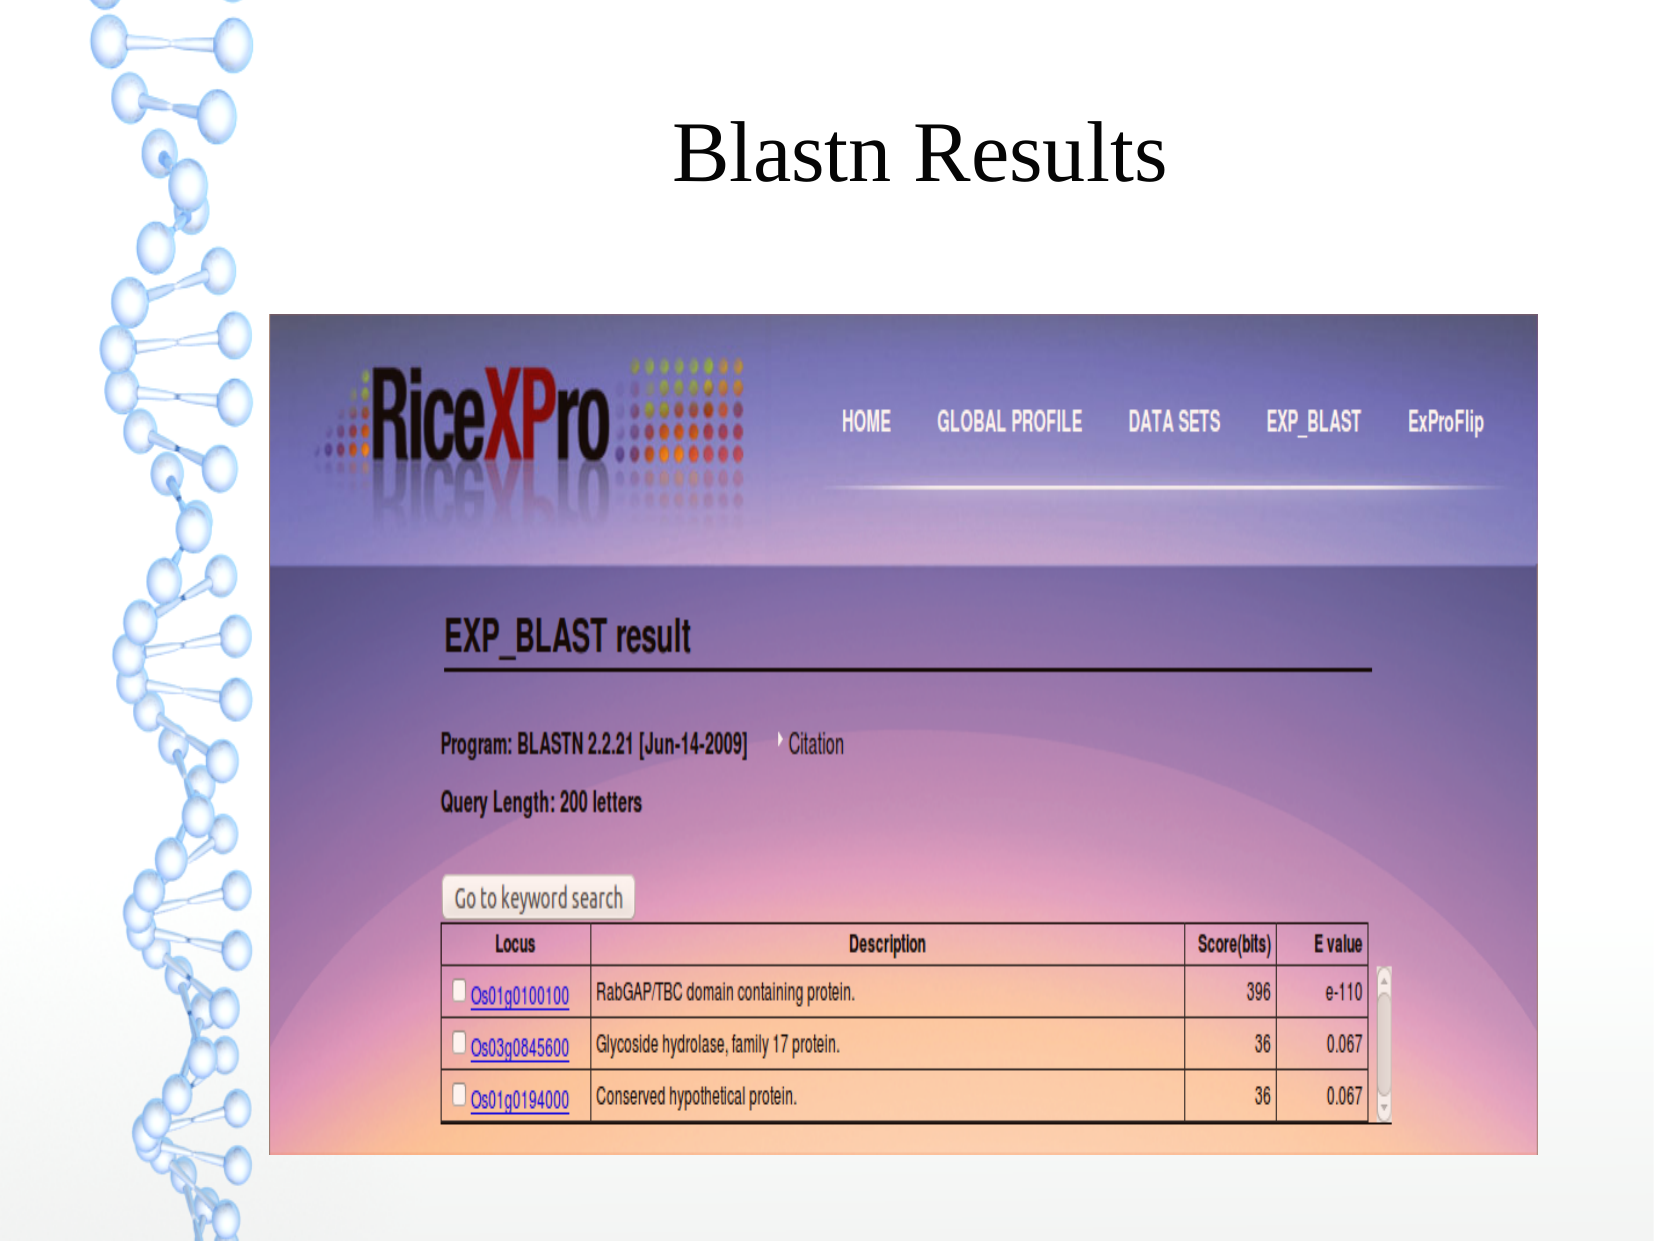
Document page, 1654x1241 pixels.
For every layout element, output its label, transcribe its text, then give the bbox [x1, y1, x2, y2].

title Blastn Results [269, 49, 1571, 257]
picture [0, 0, 1654, 1241]
